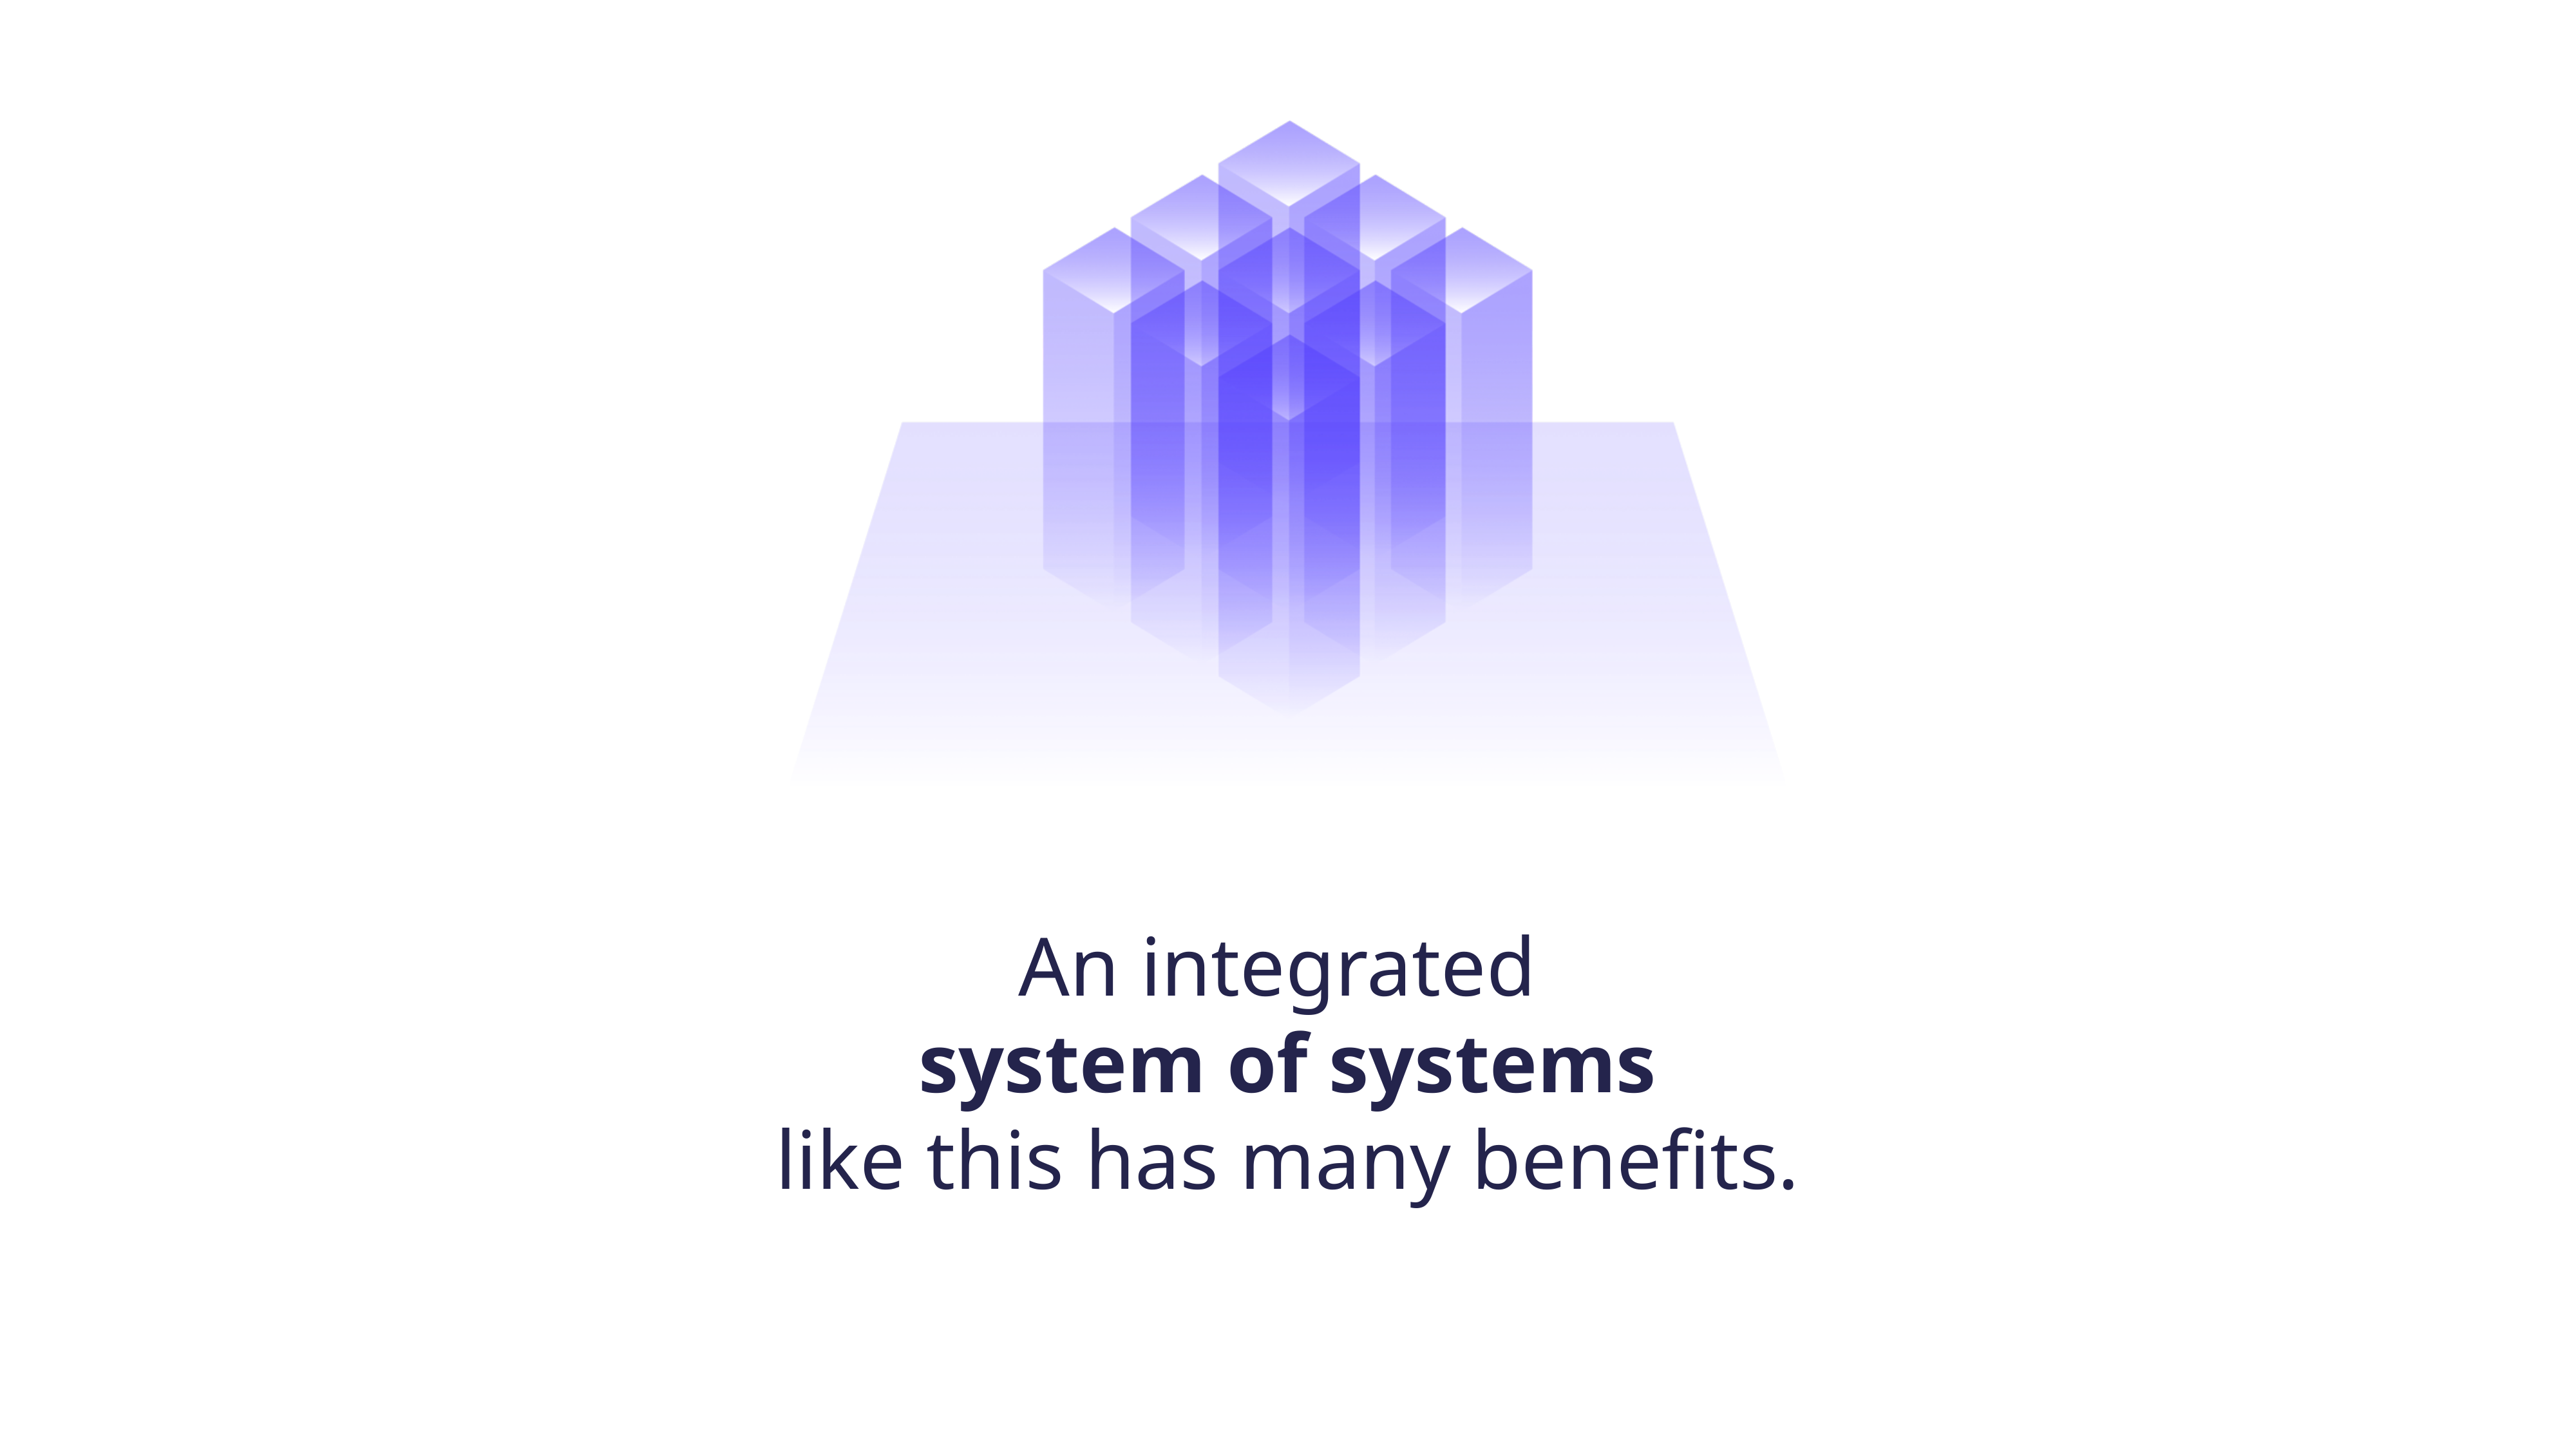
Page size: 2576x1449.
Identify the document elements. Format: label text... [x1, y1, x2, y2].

picture [787, 120, 1789, 790]
list An integrated system of systems like this has many benefits. [301, 775, 2275, 1345]
